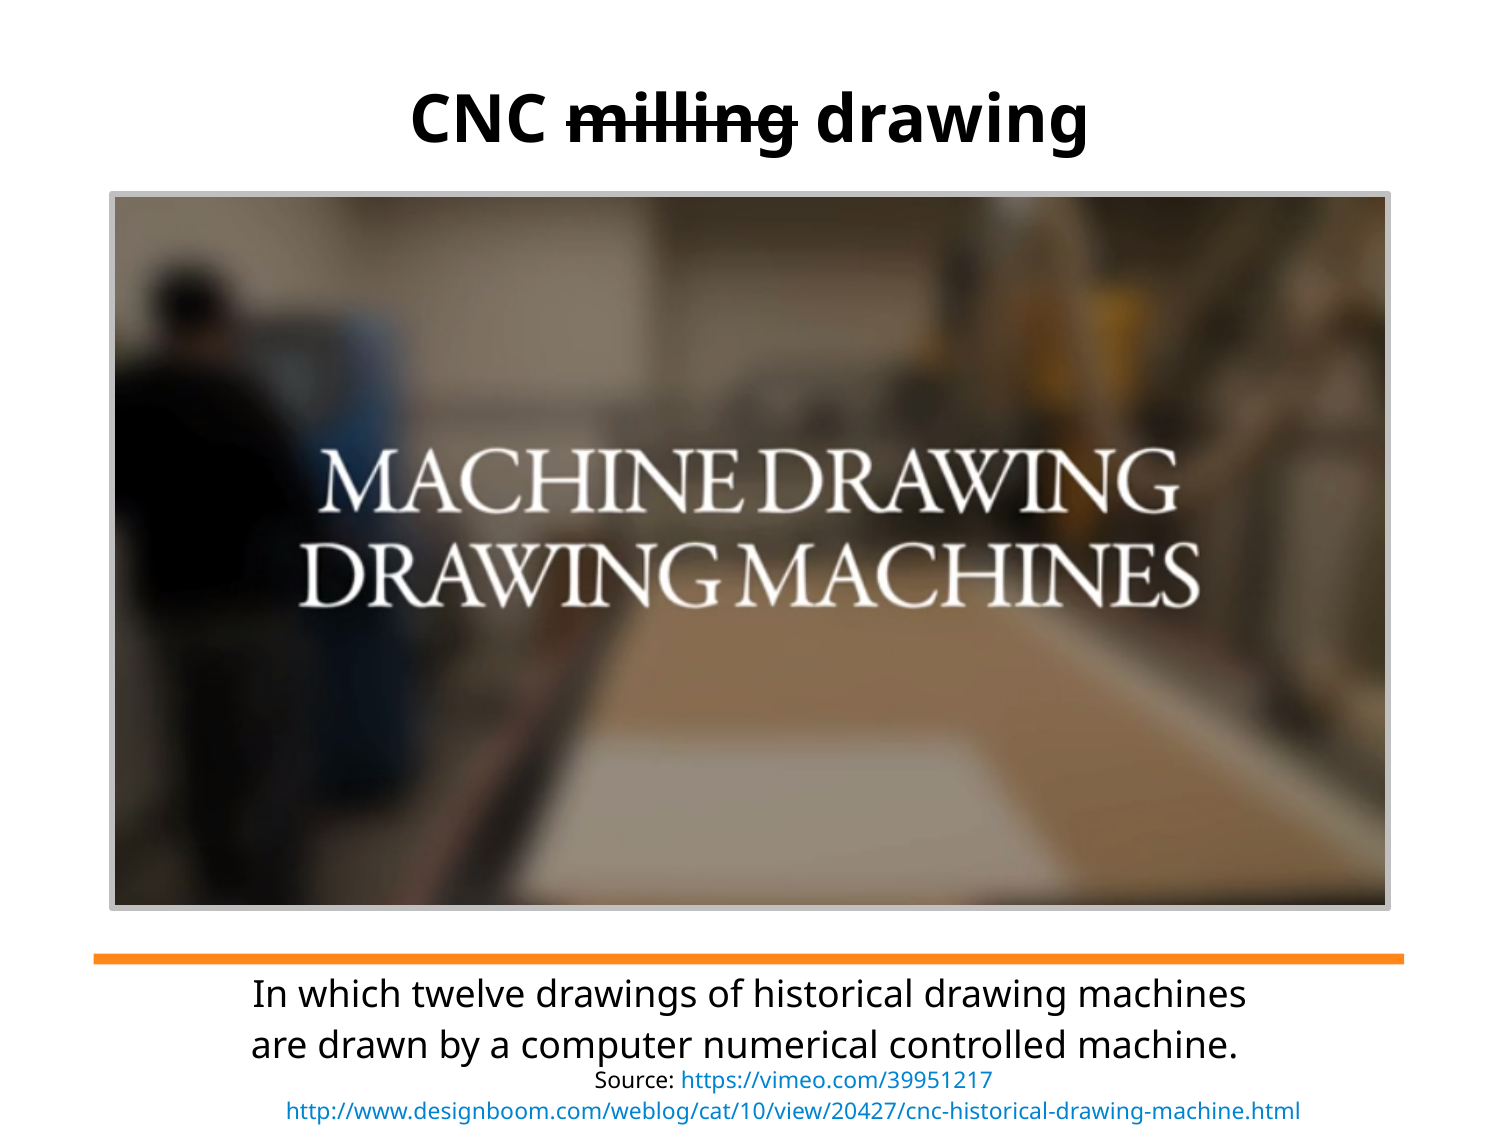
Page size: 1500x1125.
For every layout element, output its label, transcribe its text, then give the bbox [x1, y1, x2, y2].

title CNC milling drawing [75, 44, 1426, 188]
text_box In which twelve drawings of historical drawing machines are drawn by a computer numerical controlled machine. [211, 960, 1289, 1073]
picture [0, 0, 1500, 1125]
text_box Source: https://vimeo.com/39951217 http://www.designboom.com/weblog/cat/10/view/20427/cnc-historical-drawing-machine.html [271, 1073, 1229, 1125]
